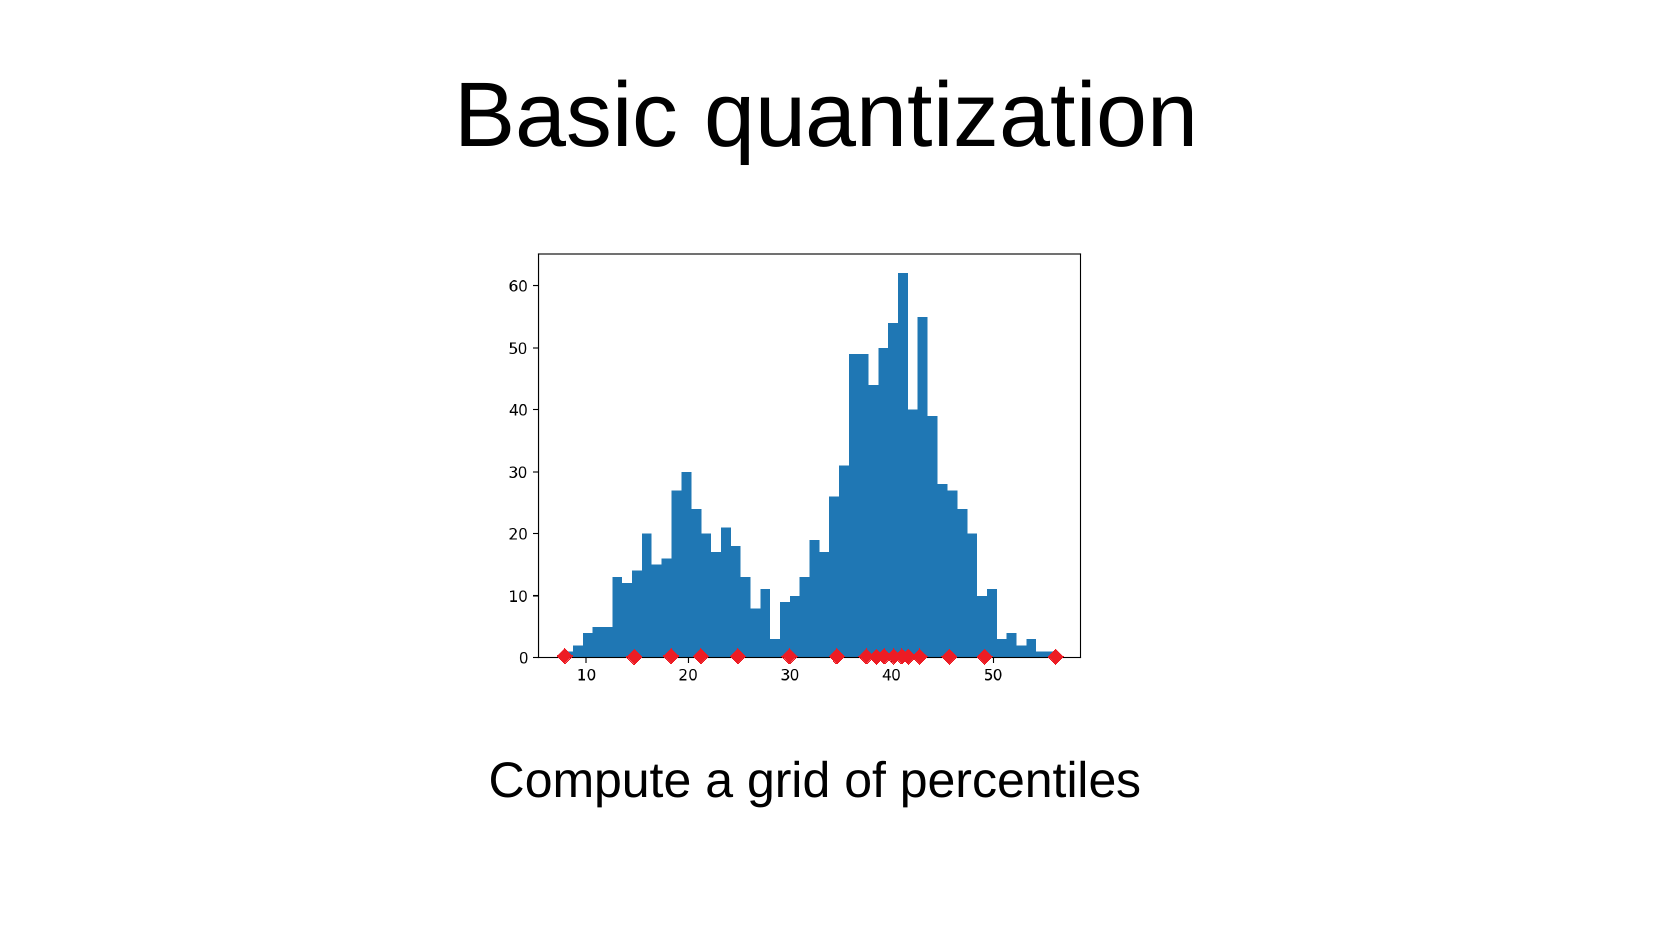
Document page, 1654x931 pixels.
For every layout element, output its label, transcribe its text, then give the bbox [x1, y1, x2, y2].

text_box [626, 649, 642, 665]
text_box [693, 648, 709, 664]
text_box [977, 649, 993, 665]
text_box [829, 648, 845, 664]
subtitle Compute a grid of percentiles [419, 743, 1211, 817]
text_box [557, 648, 573, 664]
text_box [663, 648, 679, 664]
text_box [1048, 649, 1064, 665]
title Basic quantization [82, 37, 1571, 193]
text_box [781, 648, 798, 664]
text_box [730, 648, 746, 664]
picture [451, 191, 1150, 715]
text_box [858, 648, 928, 665]
text_box [941, 649, 957, 665]
